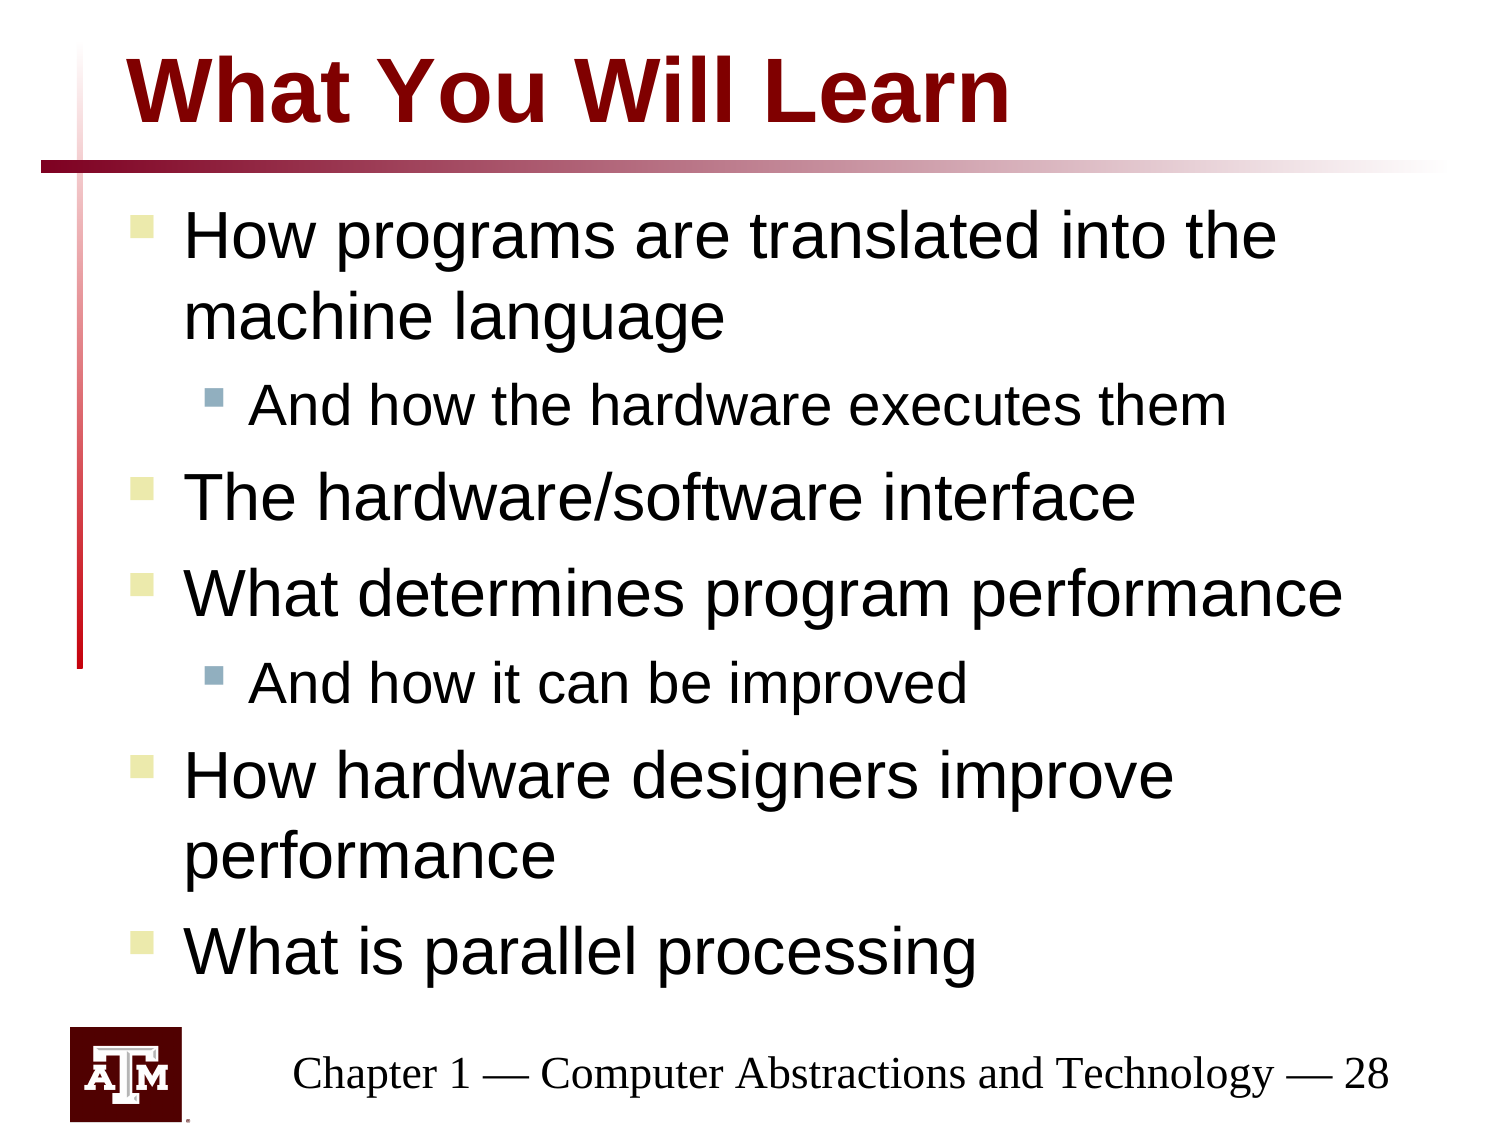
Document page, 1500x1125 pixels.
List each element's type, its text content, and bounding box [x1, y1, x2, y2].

title What You Will Learn [112, 23, 1468, 149]
list How programs are translated into the machine language And how the hardware executes them The hardware/software interface What determines program performance And how it can be improved How hardware designers improve performance What is parallel processing [112, 184, 1469, 1024]
picture [60, 1023, 196, 1125]
